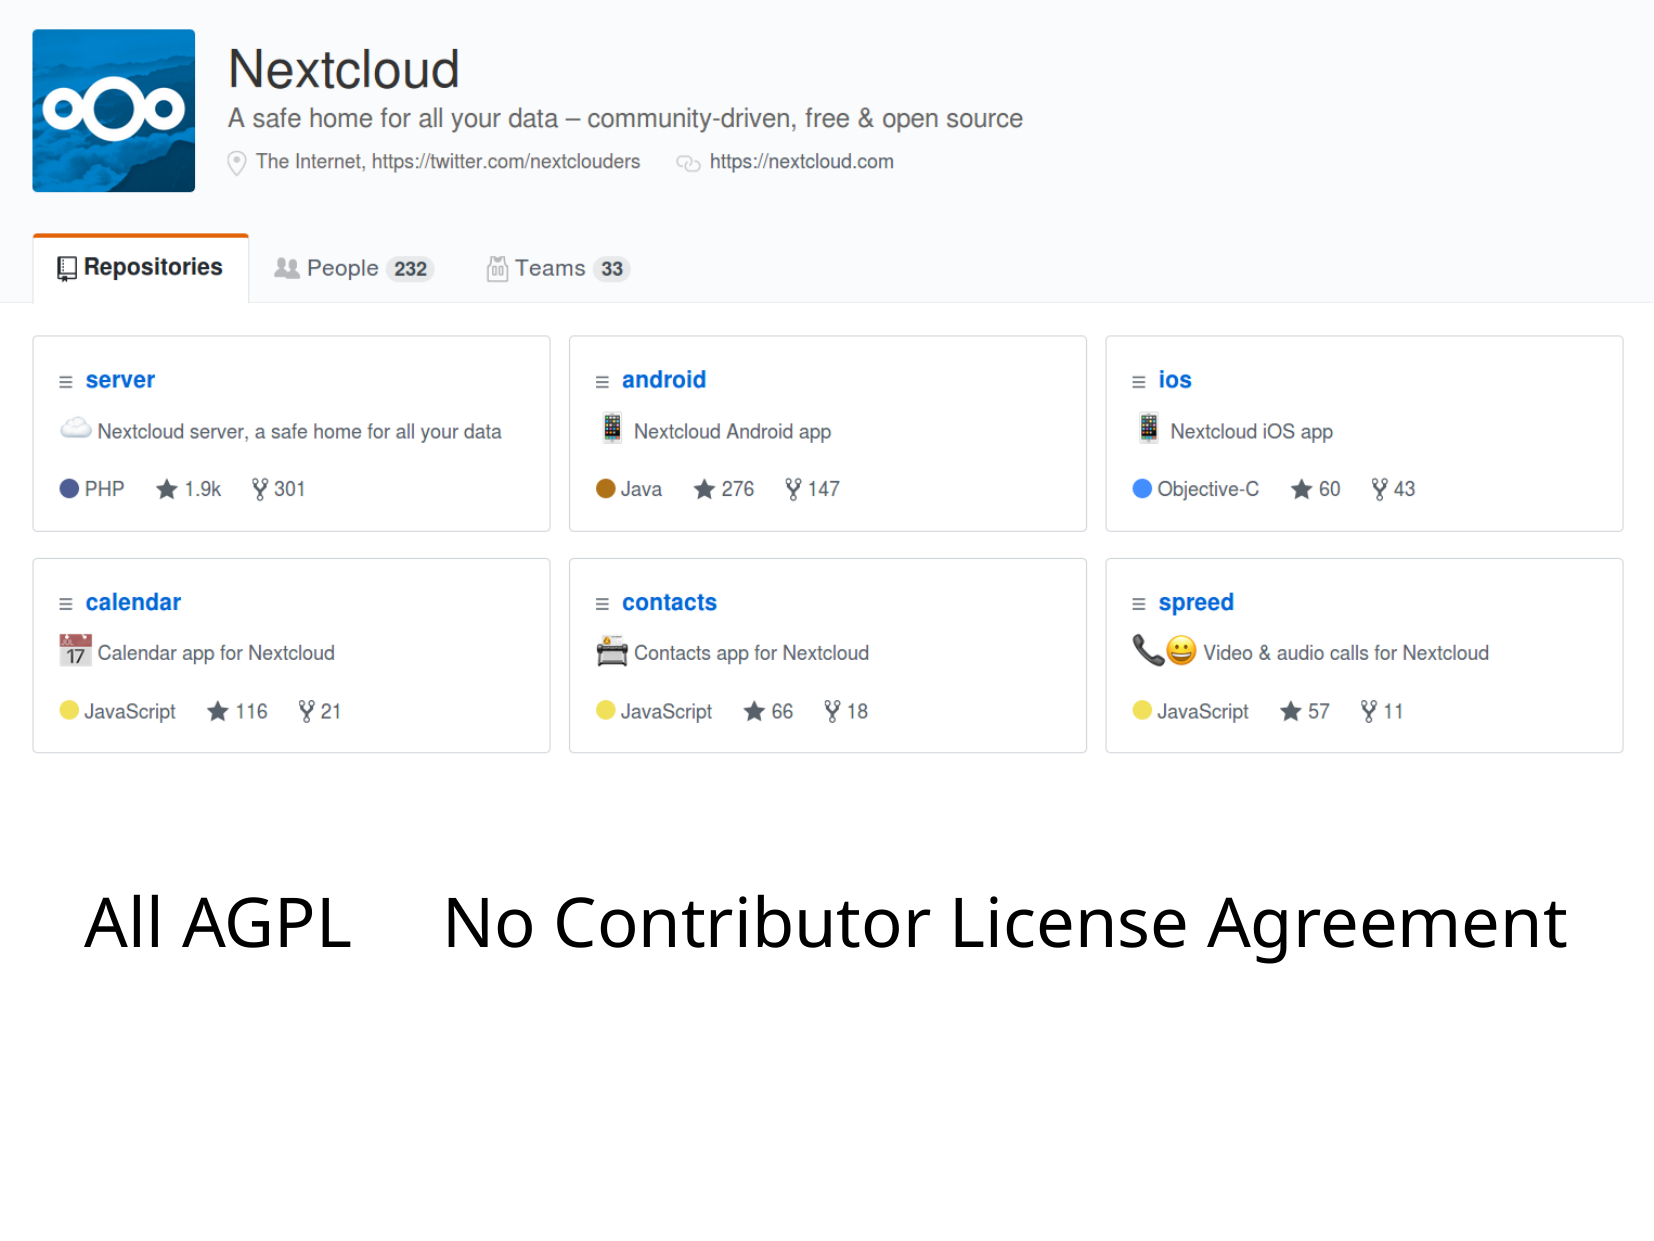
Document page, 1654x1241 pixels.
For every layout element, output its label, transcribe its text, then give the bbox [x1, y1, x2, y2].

title All AGPL No Contributor License Agreement [82, 817, 1571, 1025]
picture [0, 0, 1654, 800]
